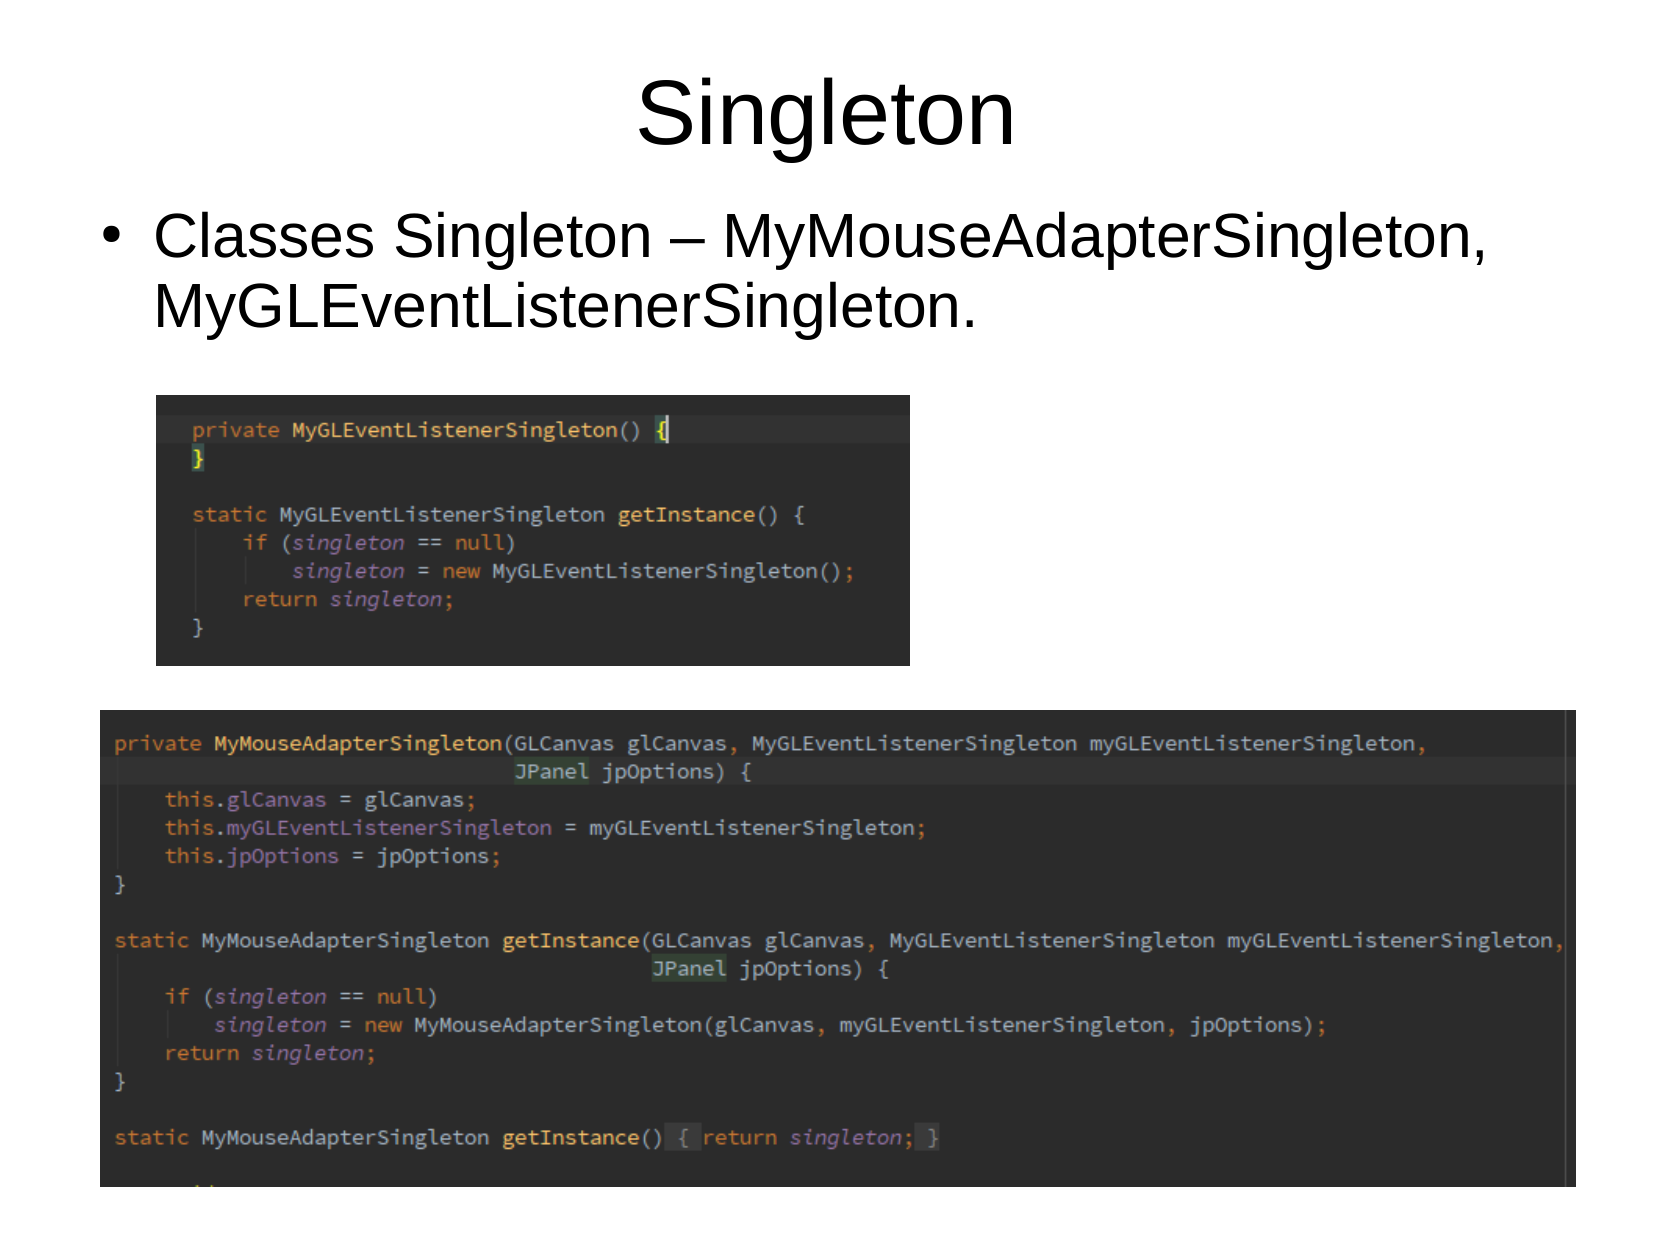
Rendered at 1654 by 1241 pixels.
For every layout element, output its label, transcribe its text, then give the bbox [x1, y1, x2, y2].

picture [100, 710, 1576, 1188]
list Classes Singleton – MyMouseAdapterSingleton, MyGLEventListenerSingleton. [82, 200, 1571, 372]
picture [156, 395, 910, 666]
title Singleton [82, 49, 1571, 178]
